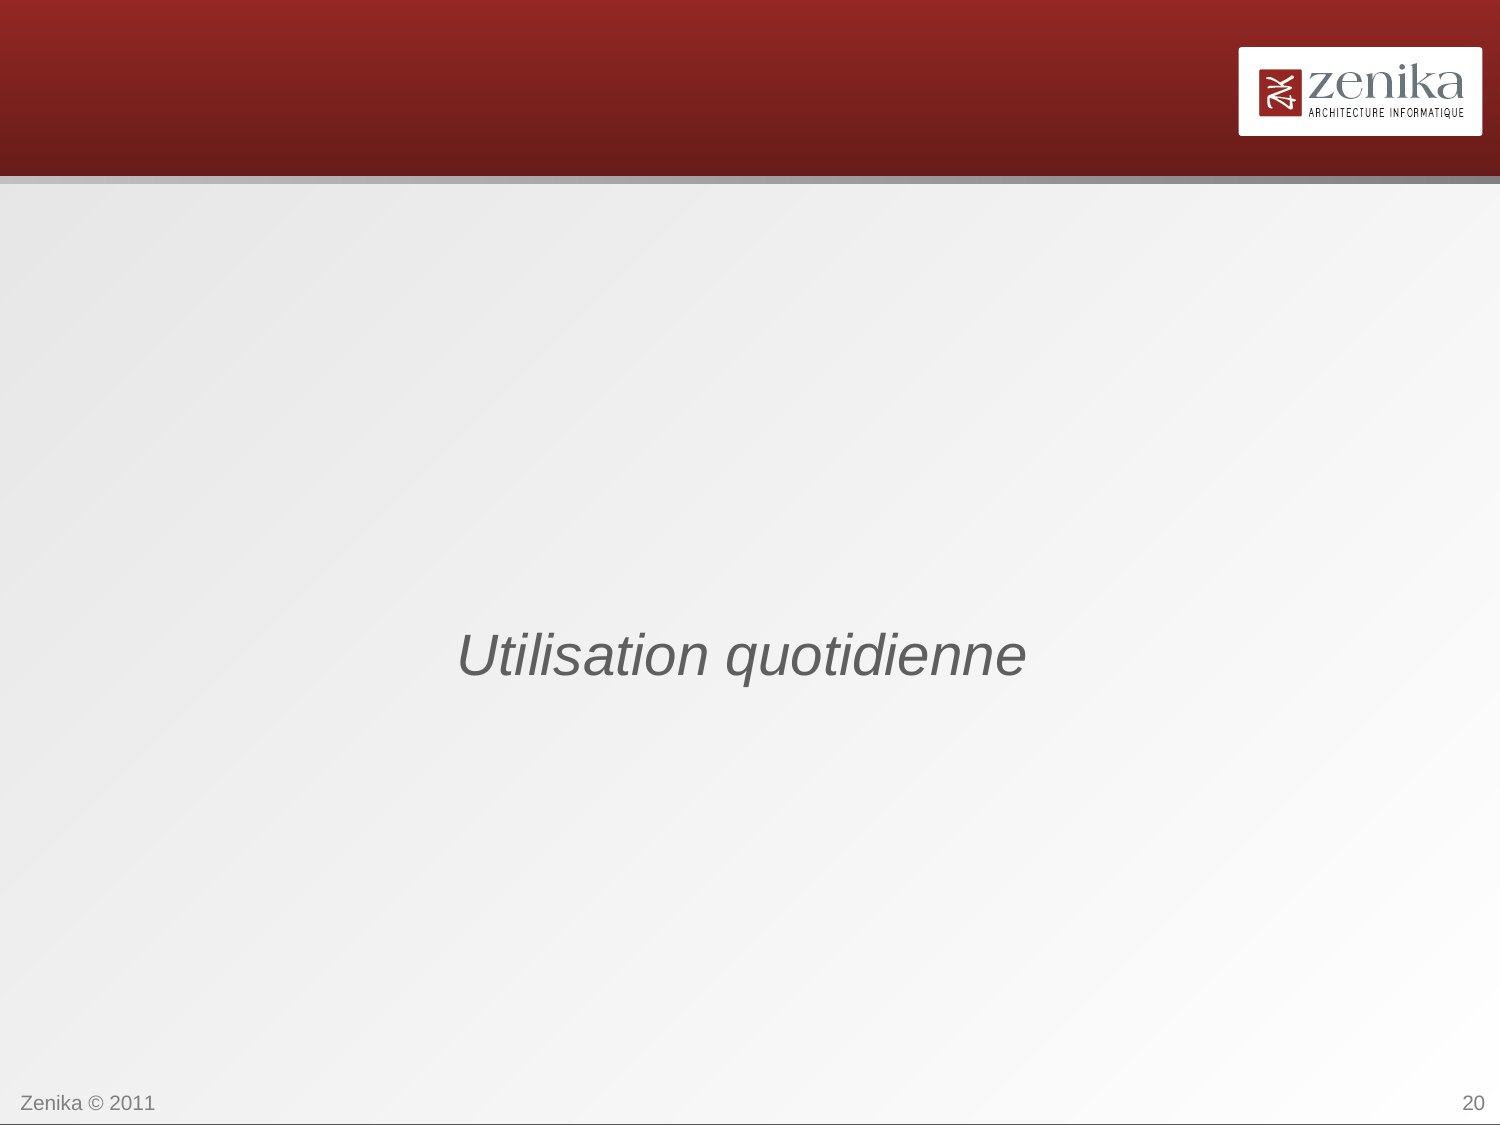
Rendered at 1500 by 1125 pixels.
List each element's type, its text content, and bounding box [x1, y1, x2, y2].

picture [1257, 58, 1464, 125]
subtitle Utilisation quotidienne [50, 257, 1435, 1072]
